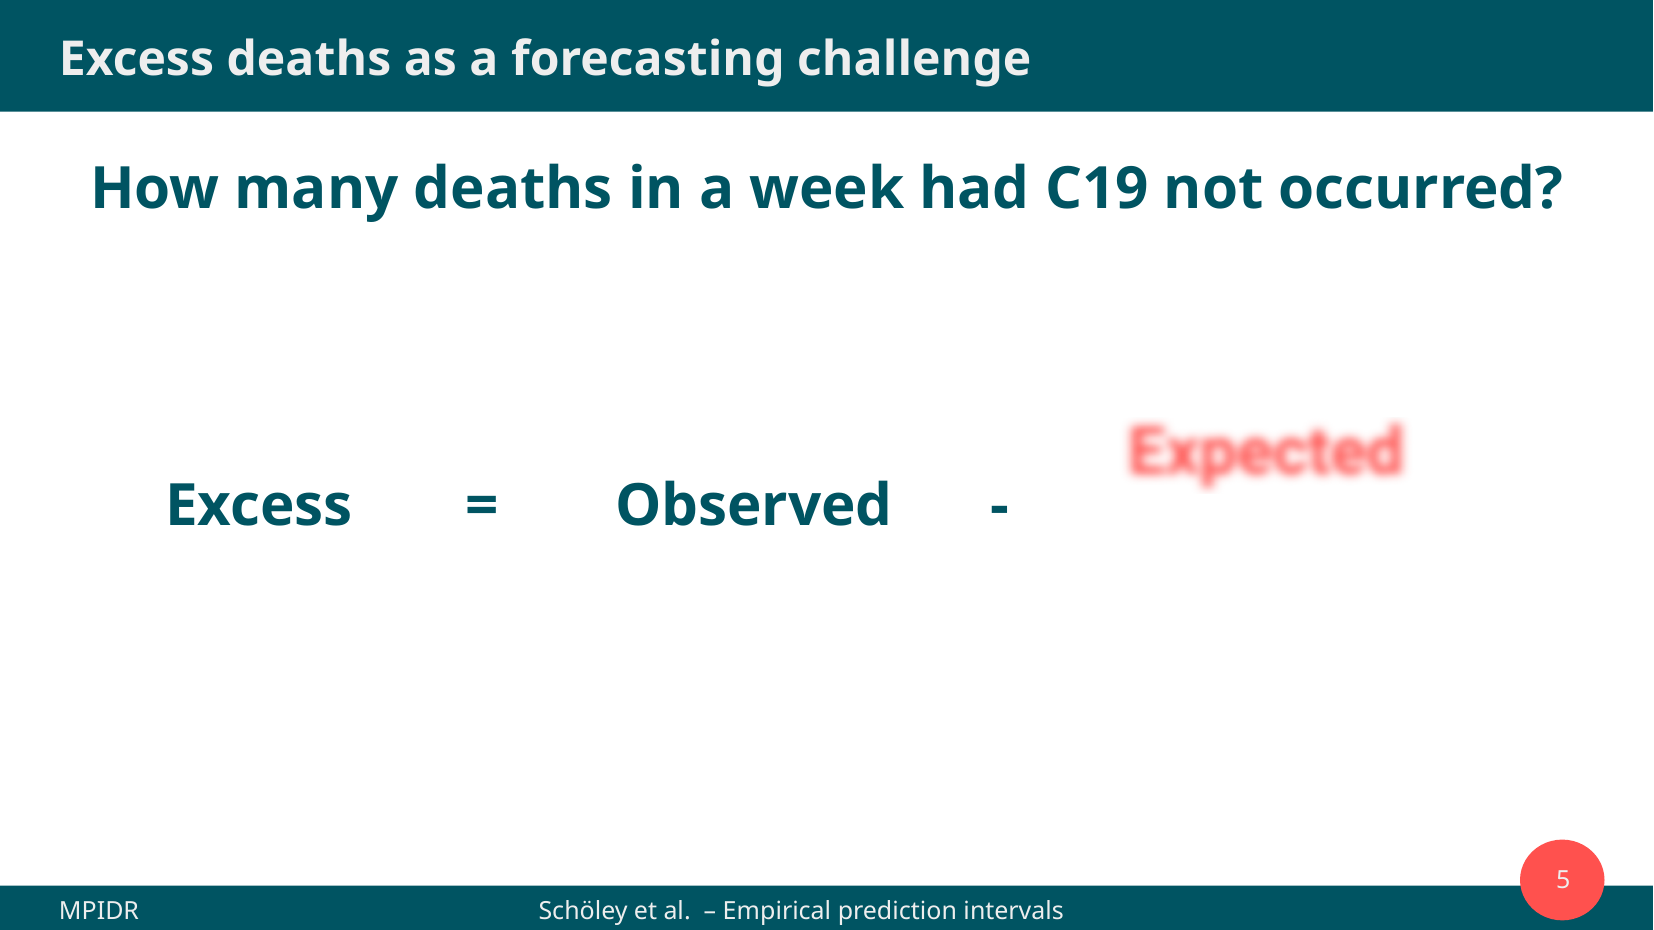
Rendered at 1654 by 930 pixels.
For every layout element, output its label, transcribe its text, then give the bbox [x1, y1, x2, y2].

title Excess deaths as a forecasting challenge [58, 0, 1594, 117]
picture [1046, 358, 1486, 553]
text_box How many deaths in a week had C19 not occurred? Excess = Observed - [75, 139, 1552, 837]
